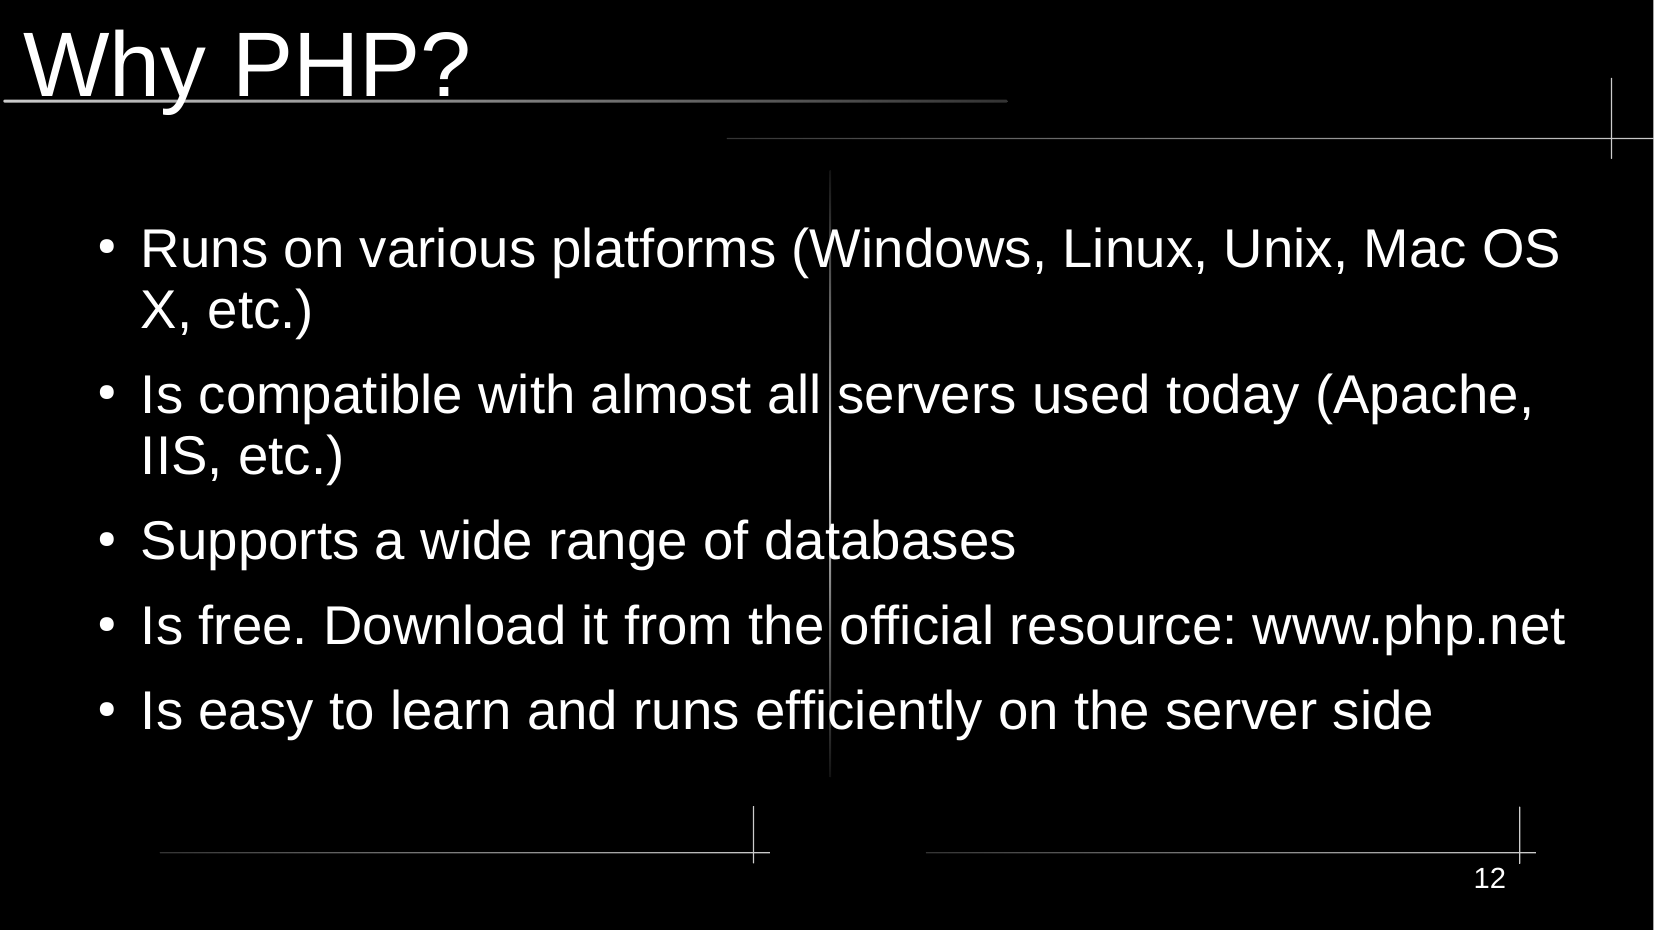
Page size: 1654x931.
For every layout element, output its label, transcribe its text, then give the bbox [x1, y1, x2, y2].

list Runs on various platforms (Windows, Linux, Unix, Mac OS X, etc.) Is compatible with almost all servers used today (Apache, IIS, etc.) Supports a wide range of databases Is free. Download it from the official resource: www.php.net Is easy to learn and runs efficiently on the server side [82, 217, 1571, 758]
title Why PHP? [23, 11, 1589, 119]
